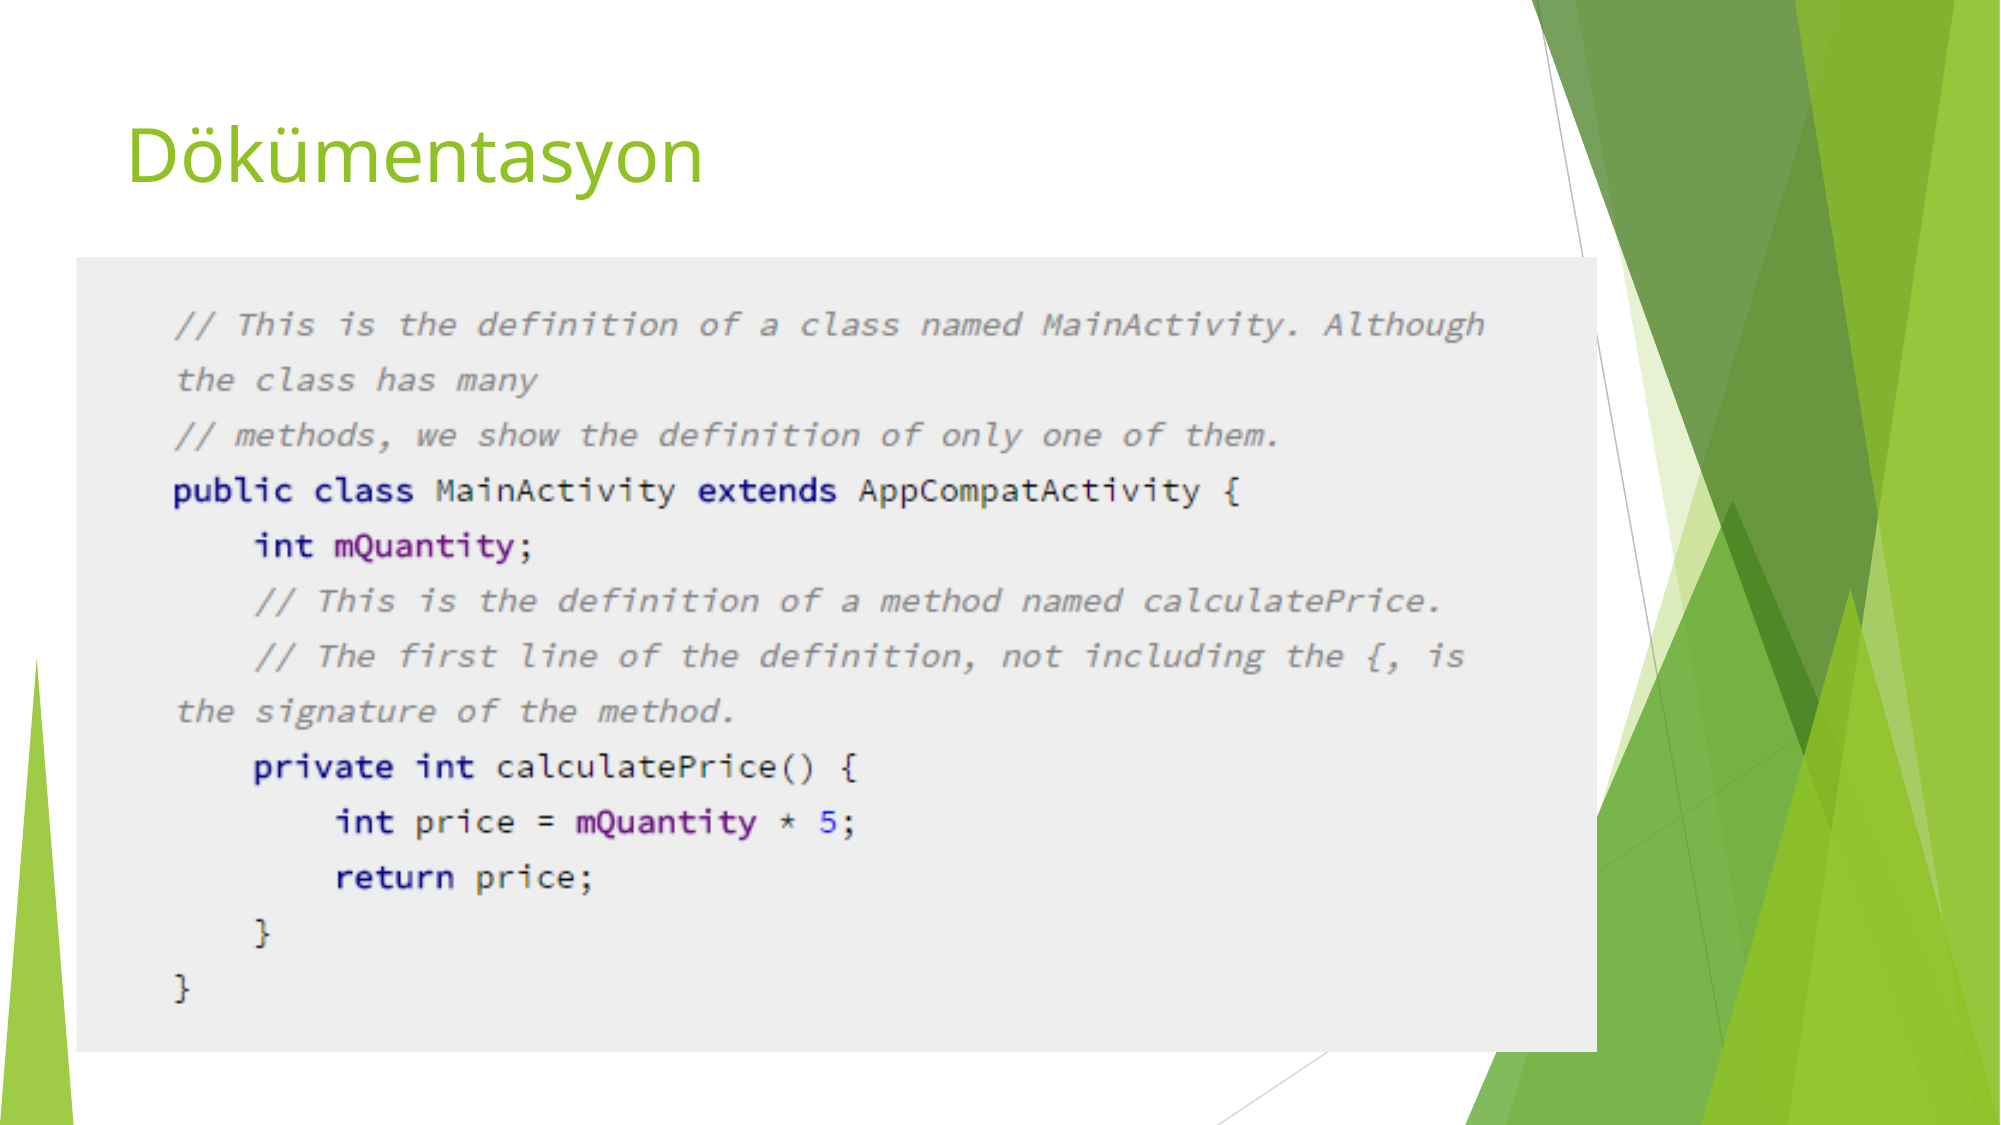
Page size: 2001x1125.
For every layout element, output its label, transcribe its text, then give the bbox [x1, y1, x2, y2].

picture [70, 257, 1597, 1052]
title Dökümentasyon [111, 99, 1522, 257]
